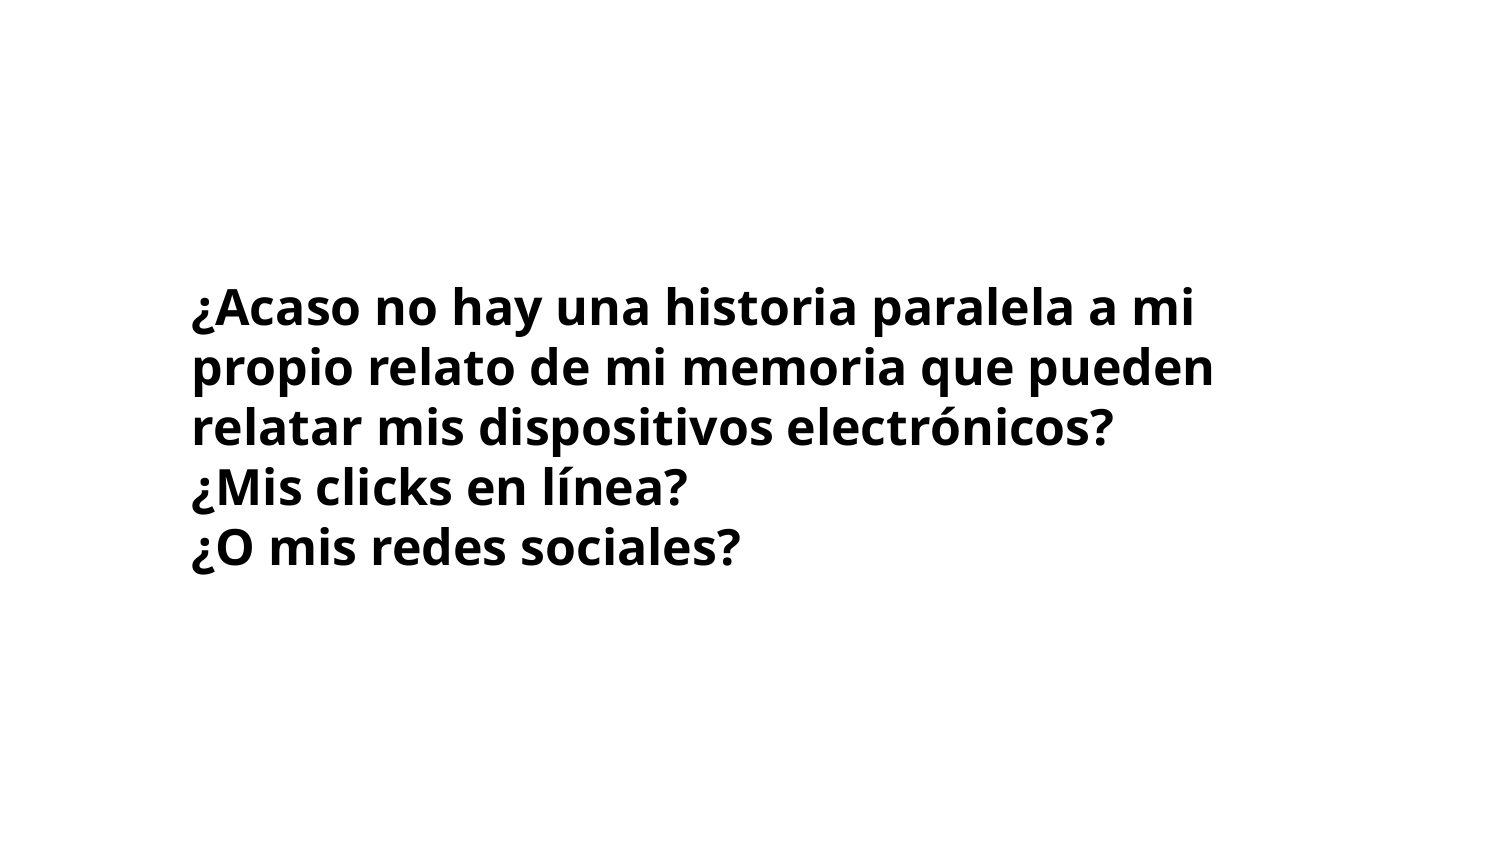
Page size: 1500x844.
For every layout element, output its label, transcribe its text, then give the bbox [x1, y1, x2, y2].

text_box ¿Acaso no hay una historia paralela a mi propio relato de mi memoria que pueden relatar mis dispositivos electrónicos? ¿Mis clicks en línea? ¿O mis redes sociales? [177, 247, 1323, 603]
